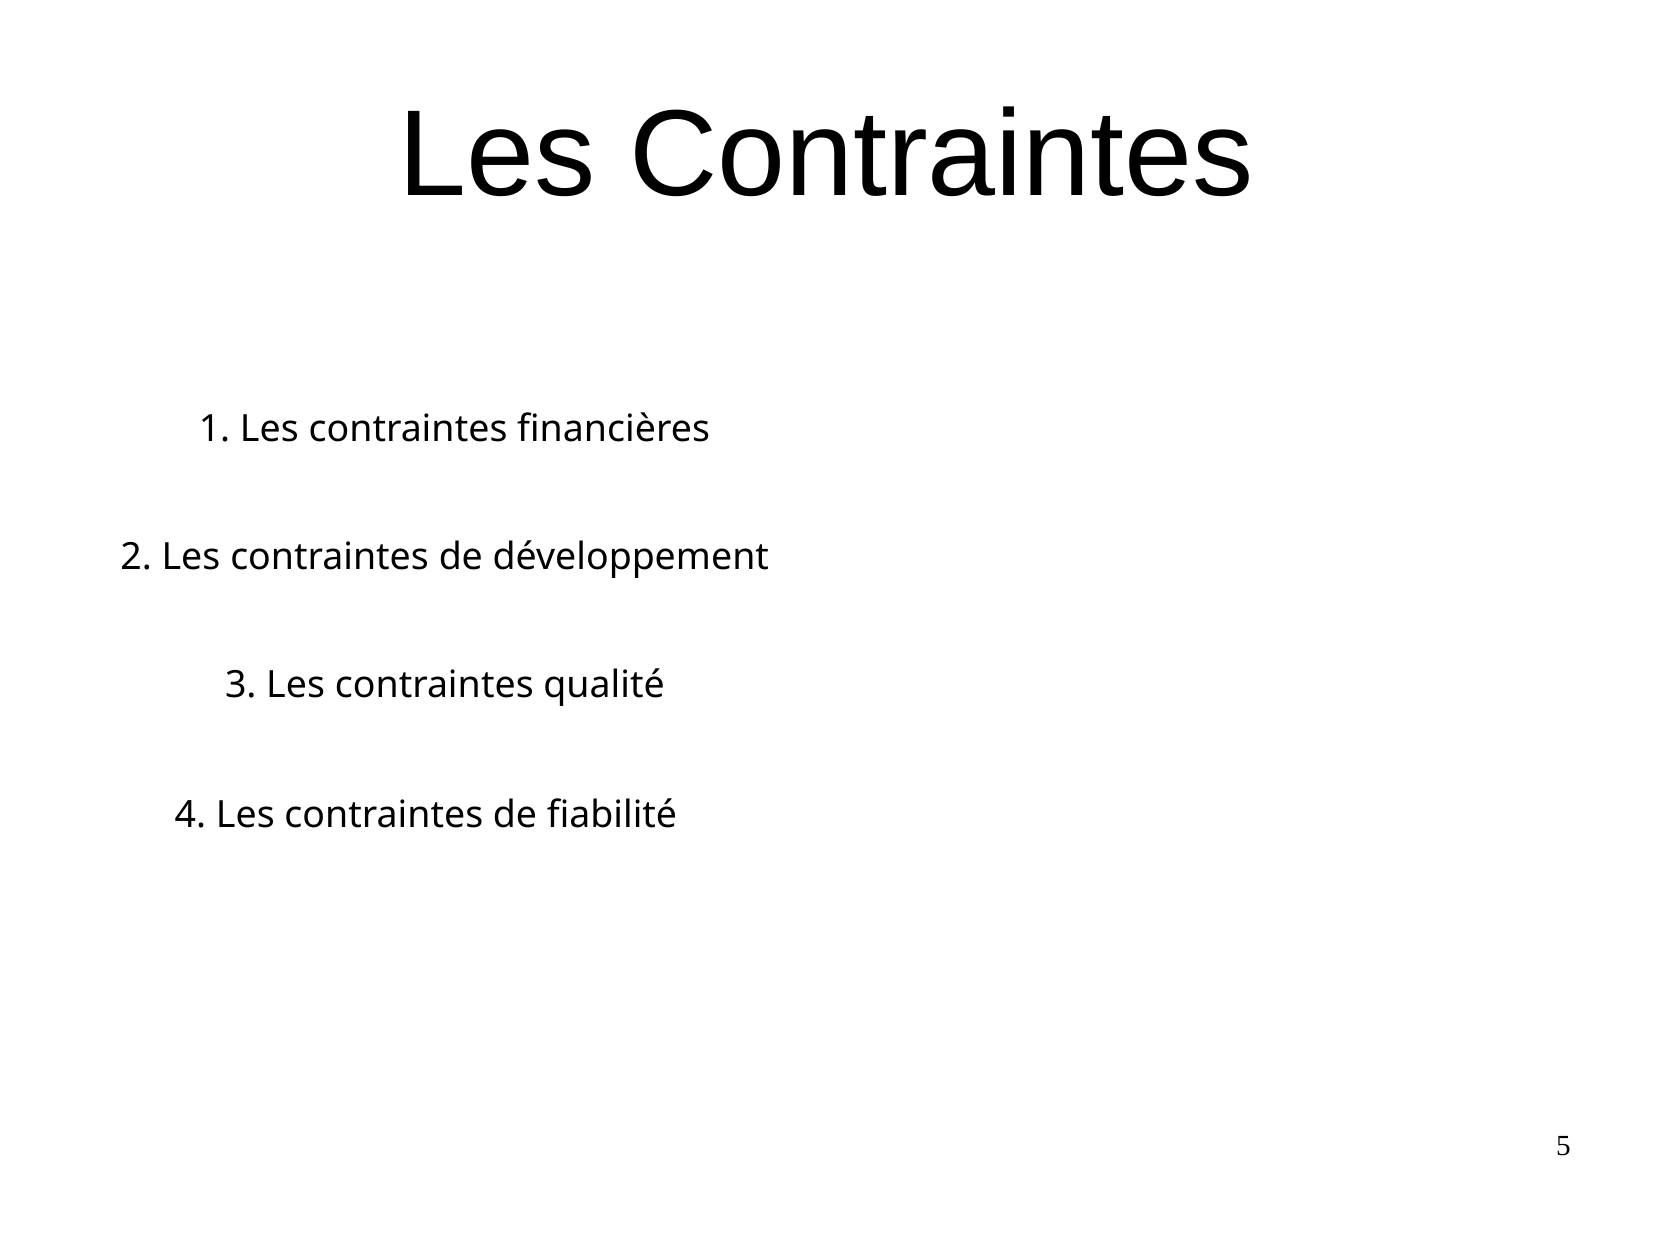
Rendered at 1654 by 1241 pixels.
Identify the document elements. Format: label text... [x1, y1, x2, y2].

text_box 2. Les contraintes de développement [49, 522, 841, 592]
text_box 3. Les contraintes qualité [49, 650, 841, 720]
text_box 4. Les contraintes de fiabilité [35, 780, 827, 851]
title Les Contraintes [82, 49, 1571, 257]
text_box 1. Les contraintes financières [58, 393, 851, 464]
